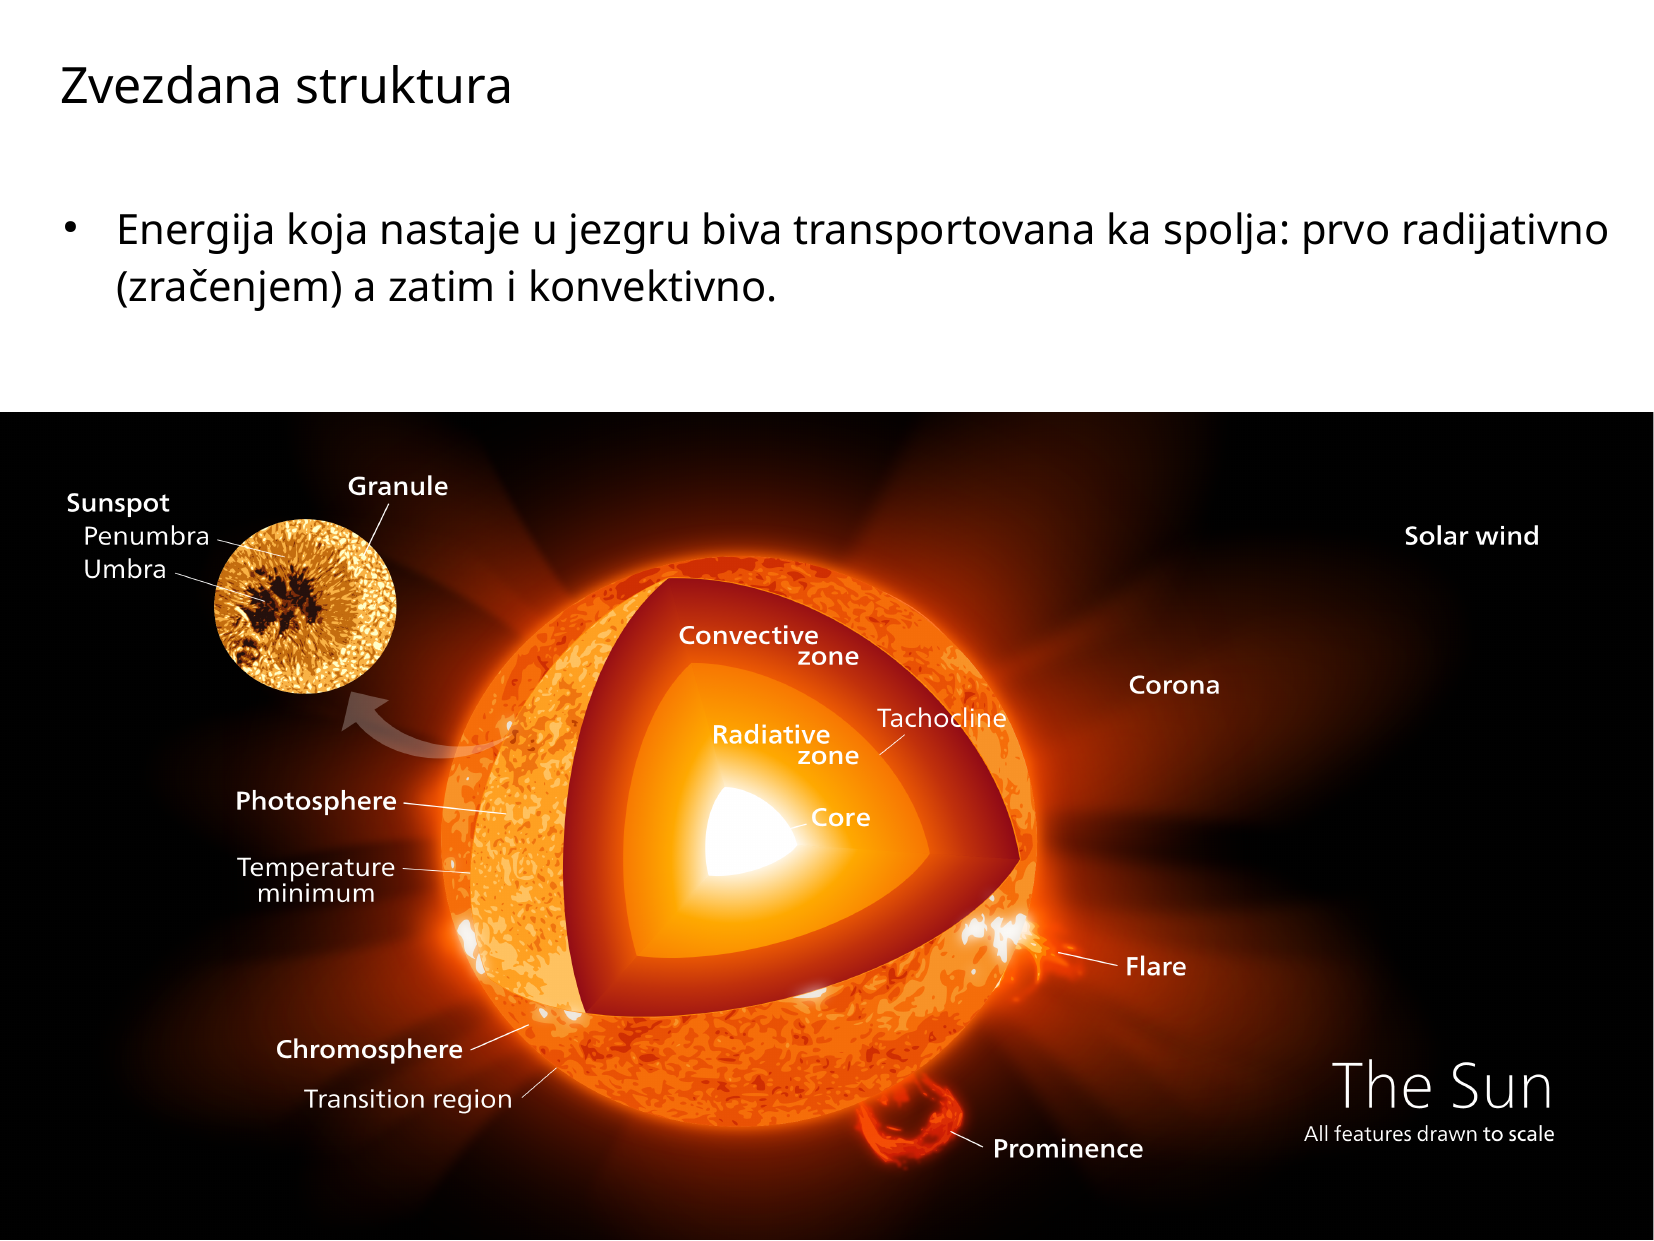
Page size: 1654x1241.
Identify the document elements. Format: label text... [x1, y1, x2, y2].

list Energija koja nastaje u jezgru biva transportovana ka spolja: prvo radijativno (zračenjem) a zatim i konvektivno. [45, 199, 1635, 412]
picture [0, 412, 1654, 1240]
title Zvezdana struktura [59, 17, 1648, 150]
